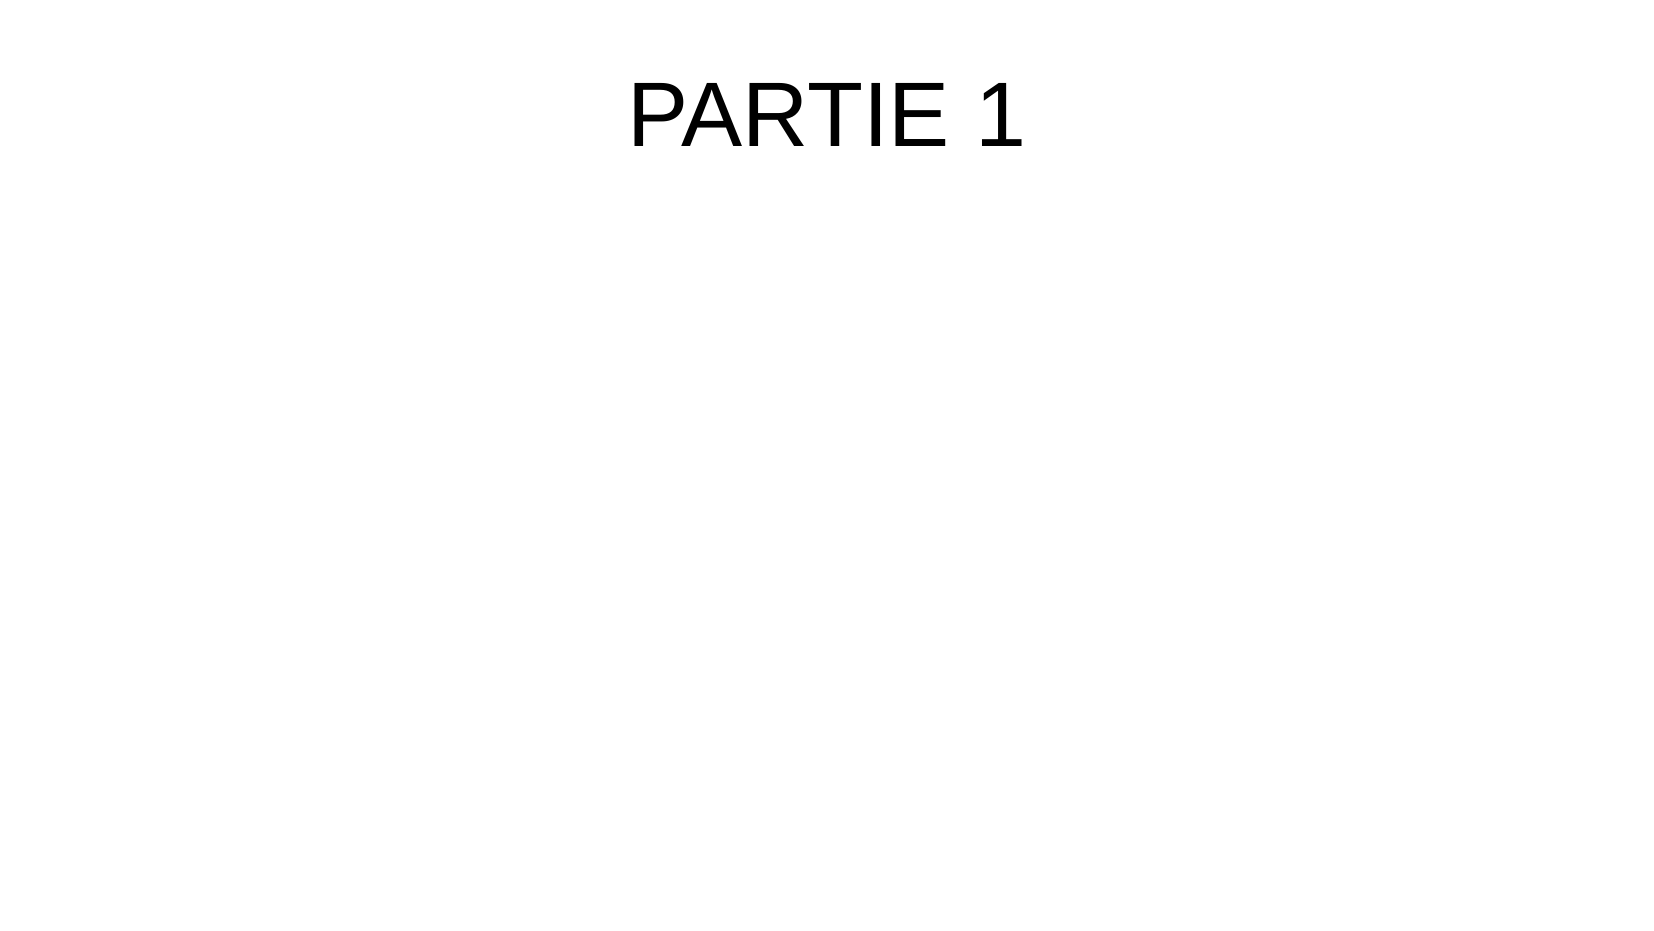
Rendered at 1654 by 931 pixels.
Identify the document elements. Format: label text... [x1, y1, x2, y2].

title PARTIE 1 [82, 37, 1571, 193]
